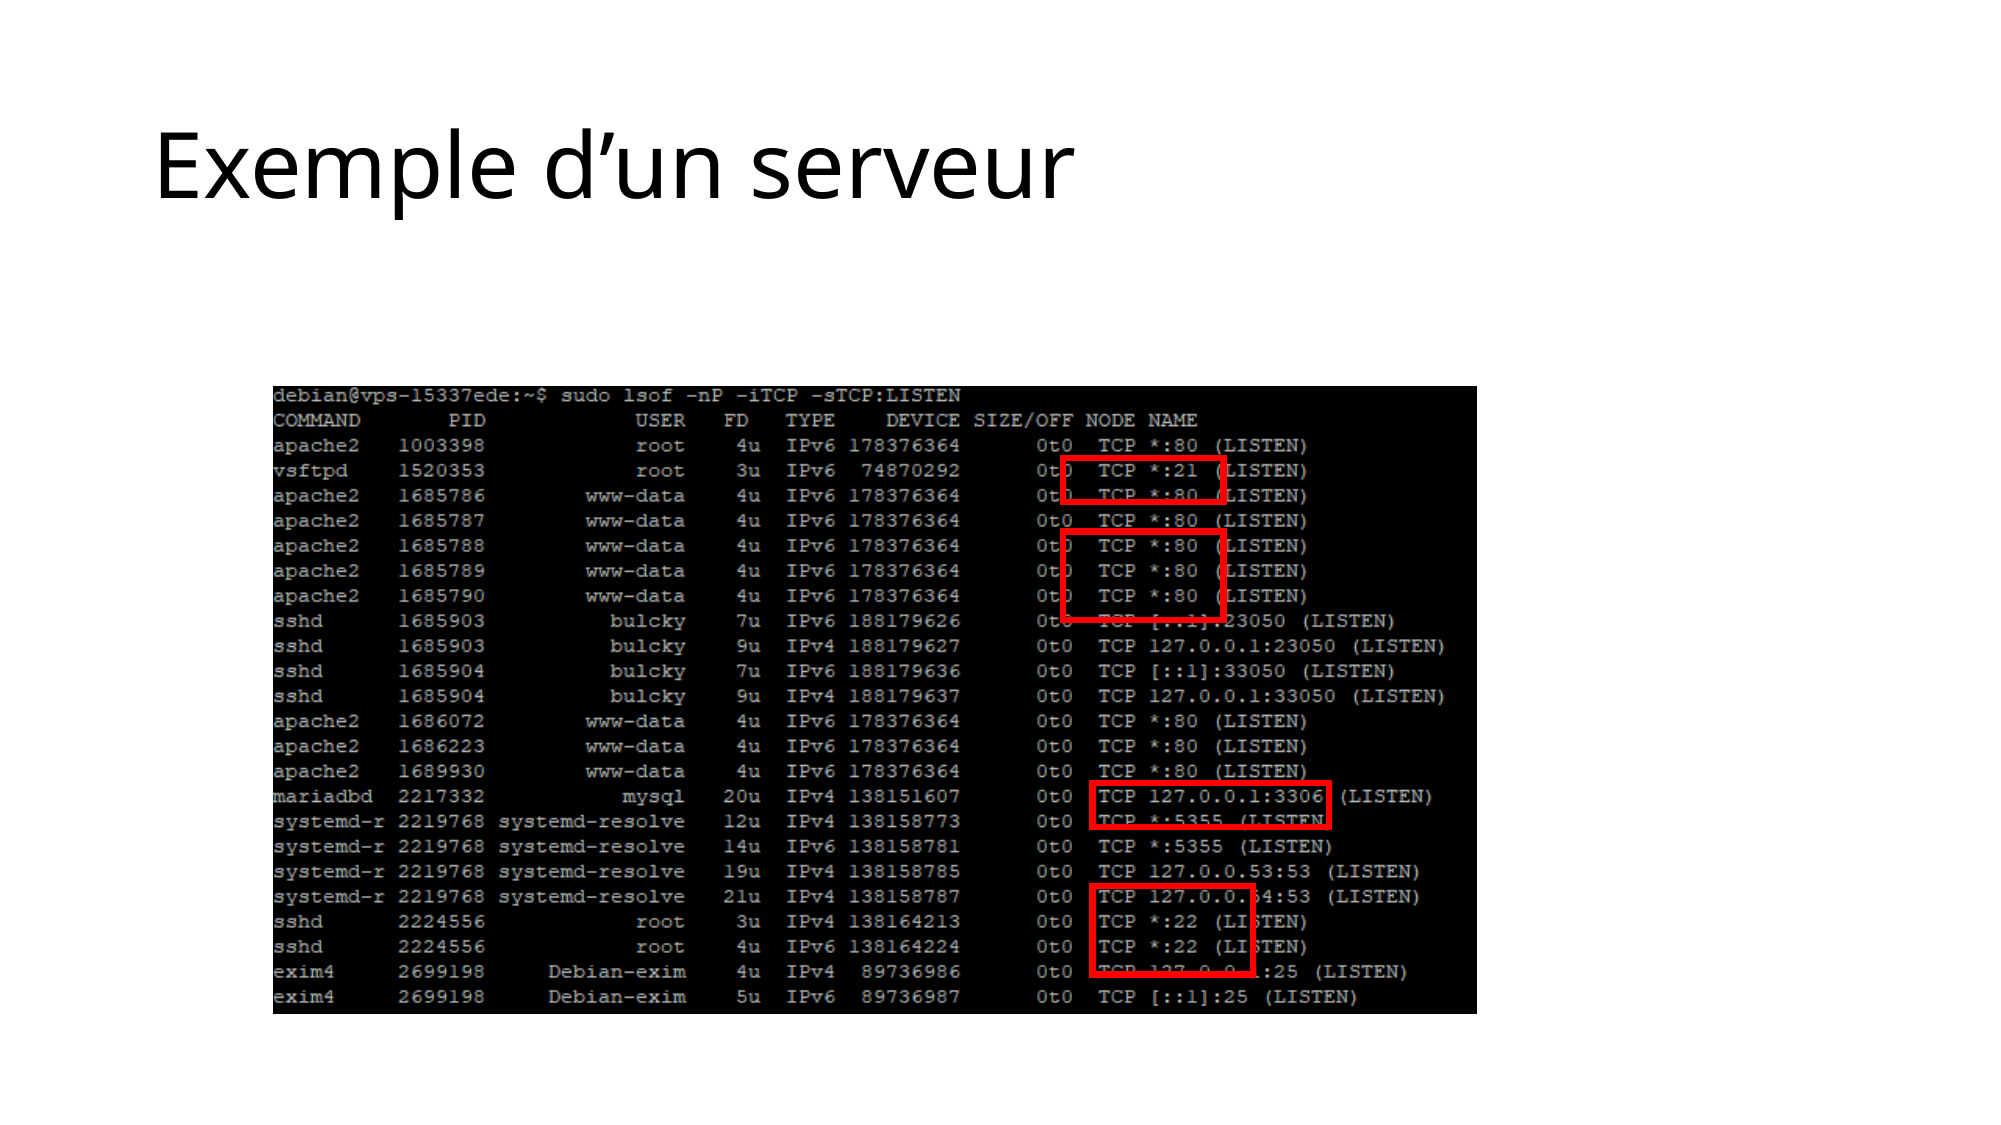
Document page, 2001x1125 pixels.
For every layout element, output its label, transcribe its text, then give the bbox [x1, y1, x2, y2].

picture [273, 386, 1477, 1014]
title Exemple d’un serveur [137, 59, 1863, 278]
